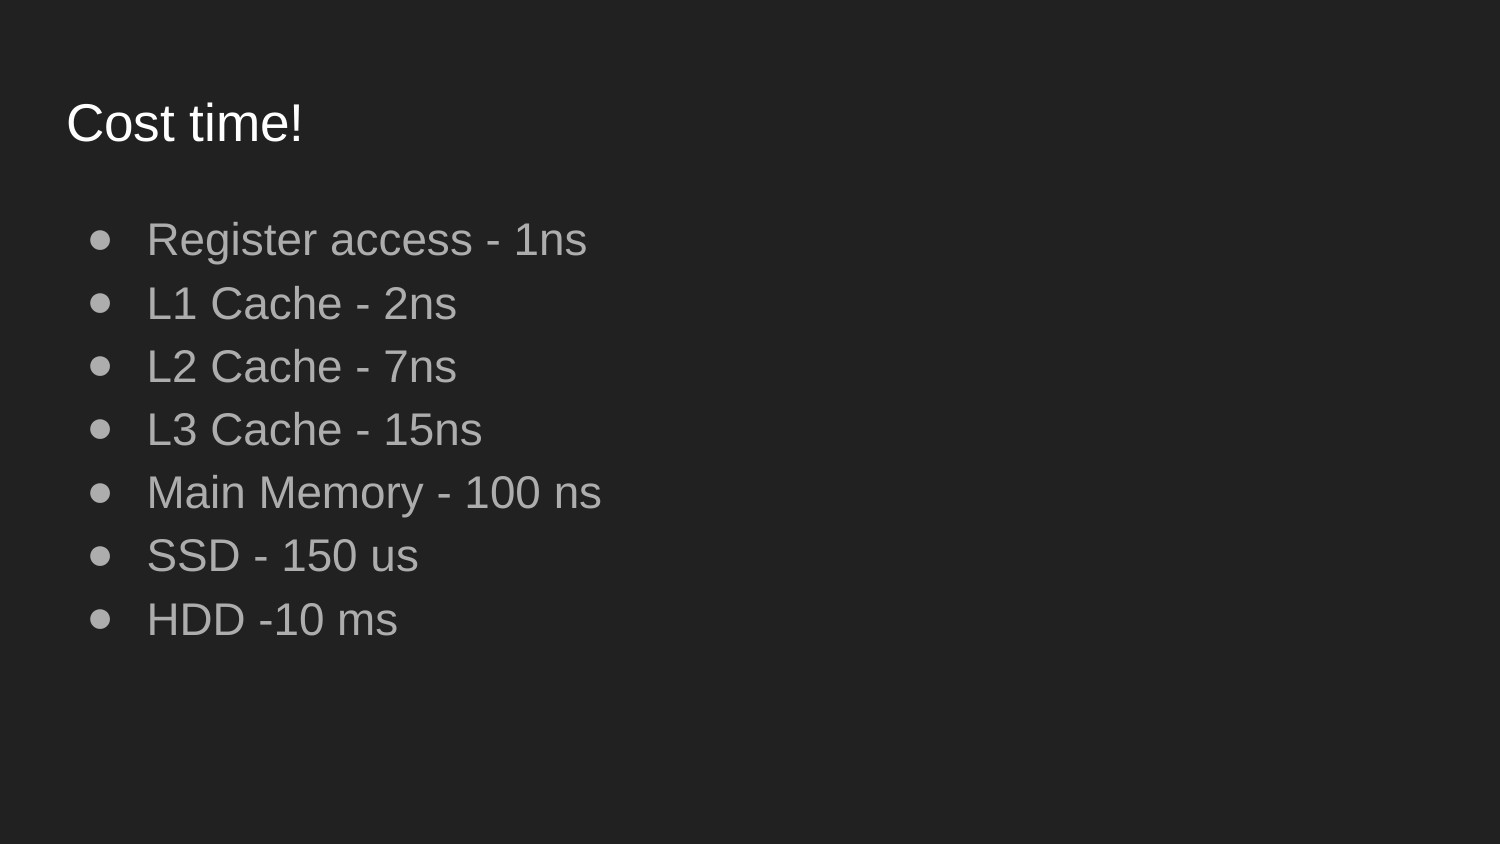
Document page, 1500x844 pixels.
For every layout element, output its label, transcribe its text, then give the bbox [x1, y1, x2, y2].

list Register access - 1ns L1 Cache - 2ns L2 Cache - 7ns L3 Cache - 15ns Main Memory - 100 ns SSD - 150 us HDD -10 ms [56, 186, 1235, 713]
title Cost time! [51, 72, 1449, 167]
